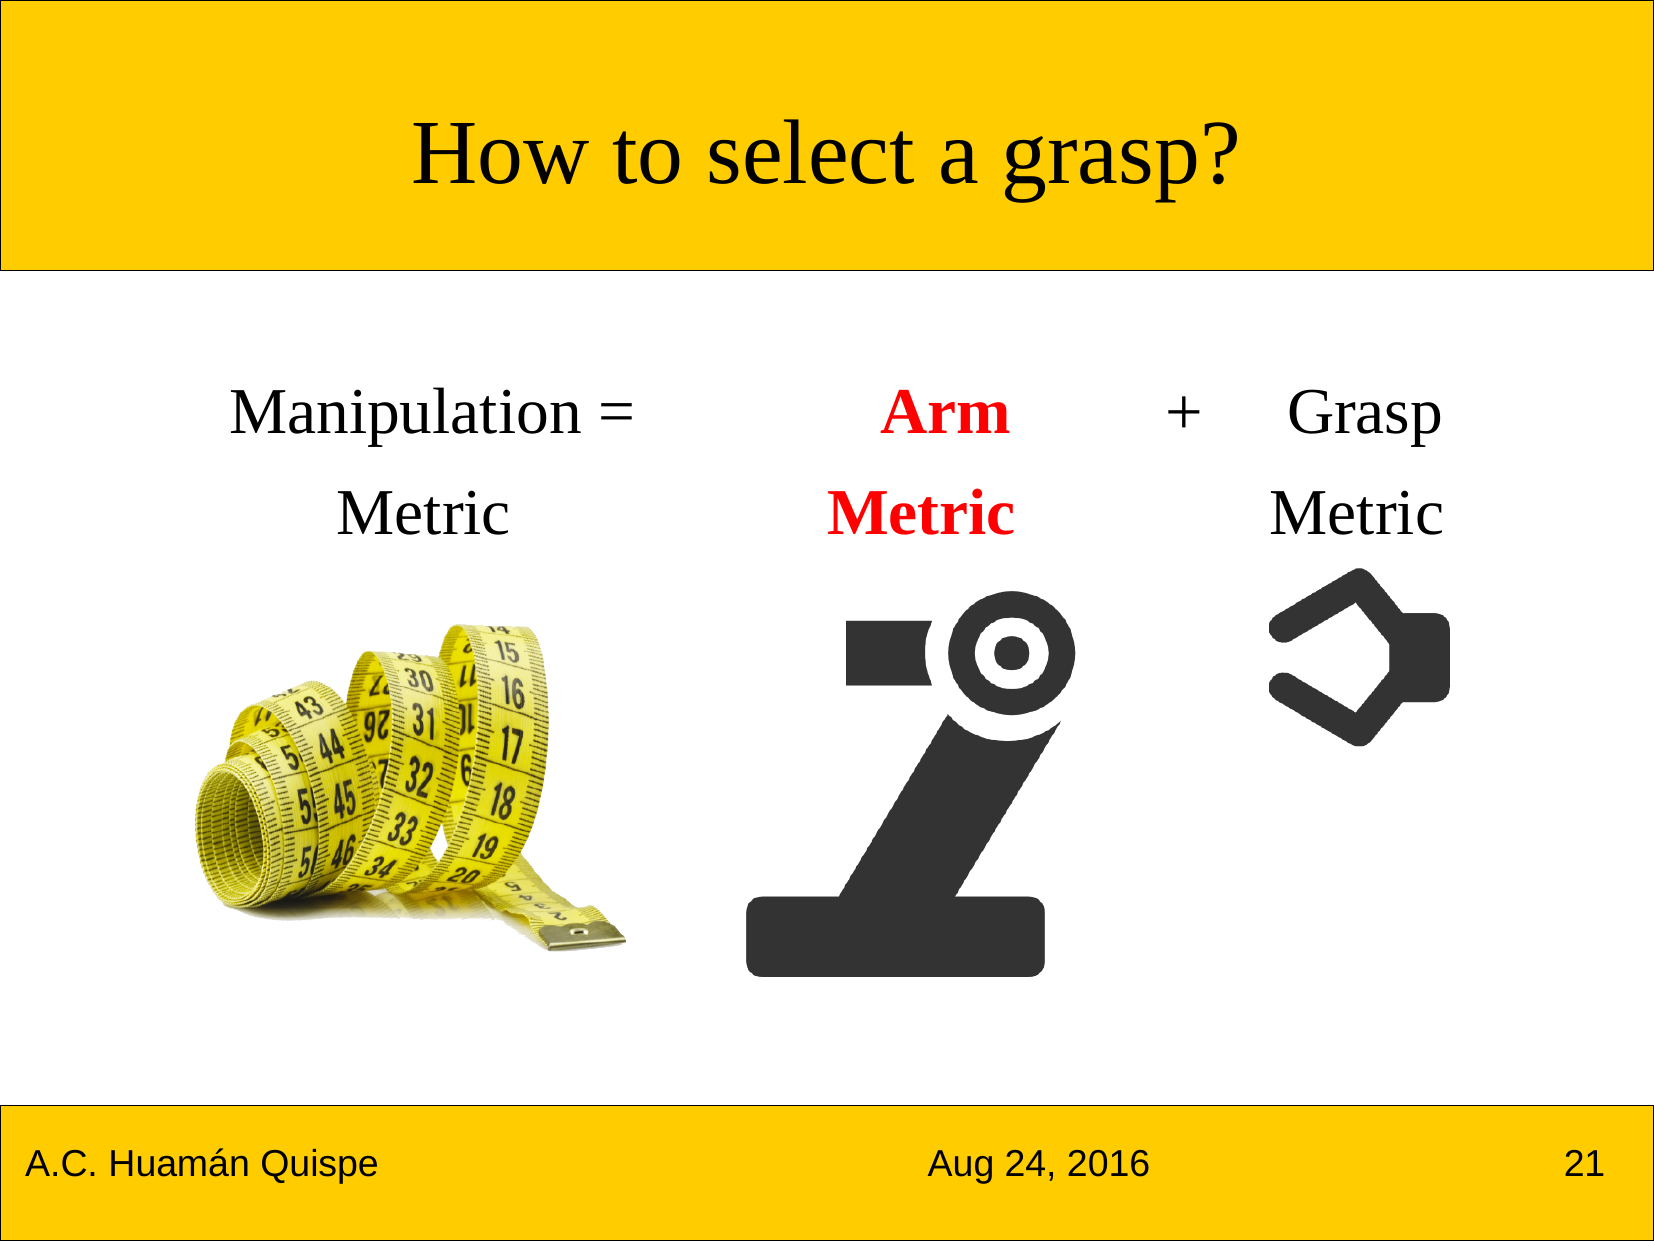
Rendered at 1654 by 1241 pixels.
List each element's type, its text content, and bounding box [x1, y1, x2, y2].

picture [174, 575, 631, 961]
list Arm Metric [603, 375, 1219, 550]
list Grasp Metric [1219, 375, 1639, 550]
list Manipulation = Metric [90, 375, 603, 550]
list + [1095, 375, 1246, 481]
picture [731, 586, 1077, 977]
picture [1269, 568, 1450, 751]
title How to select a grasp? [82, 49, 1571, 257]
